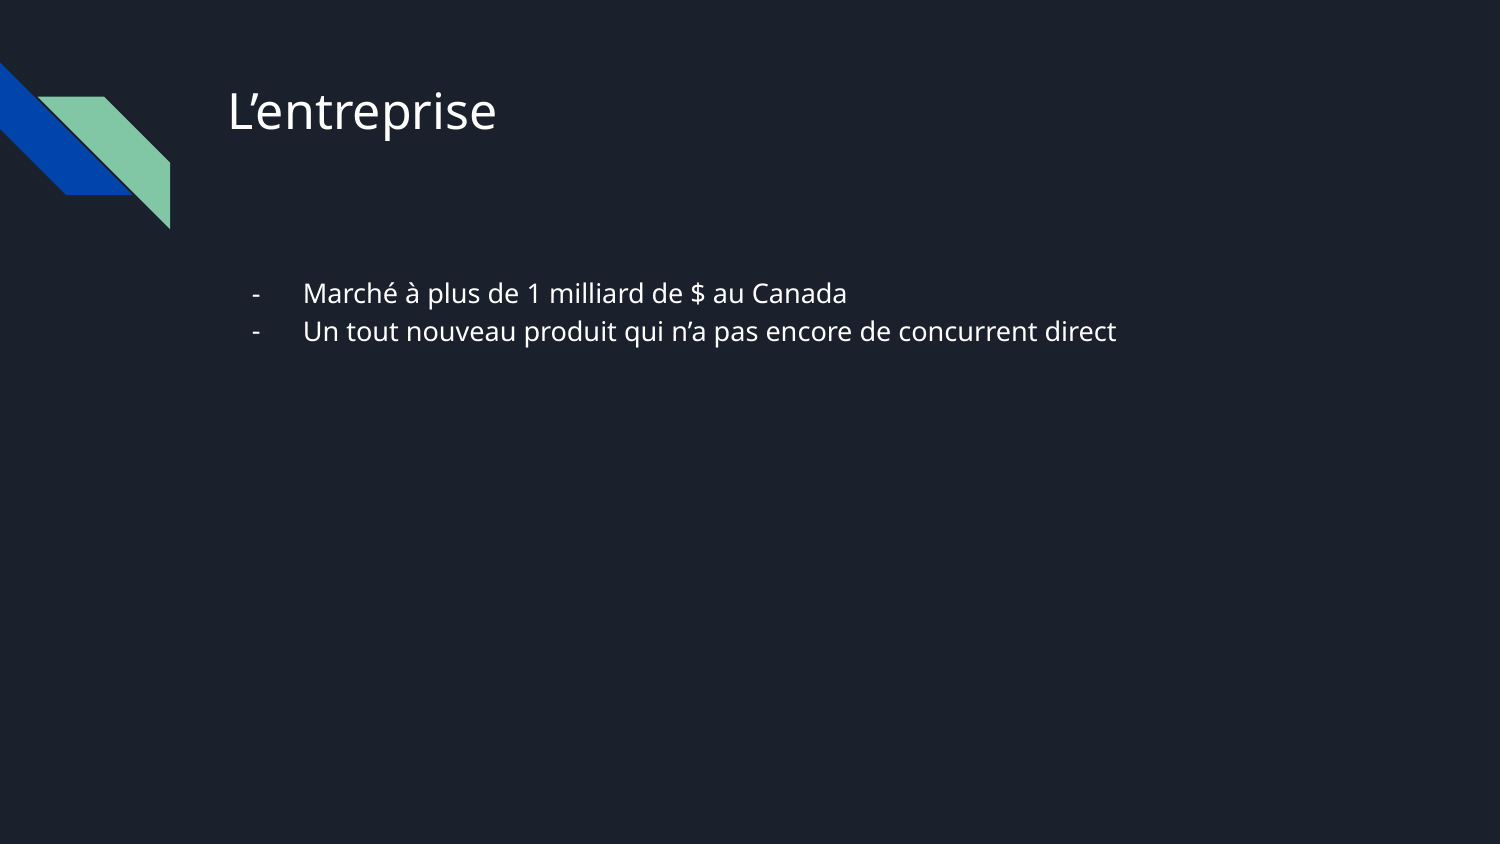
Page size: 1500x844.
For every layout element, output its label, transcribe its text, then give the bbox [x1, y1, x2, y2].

list Marché à plus de 1 milliard de $ au Canada Un tout nouveau produit qui n’a pas encore de concurrent direct [212, 257, 1368, 735]
title L’entreprise [212, 64, 1368, 215]
